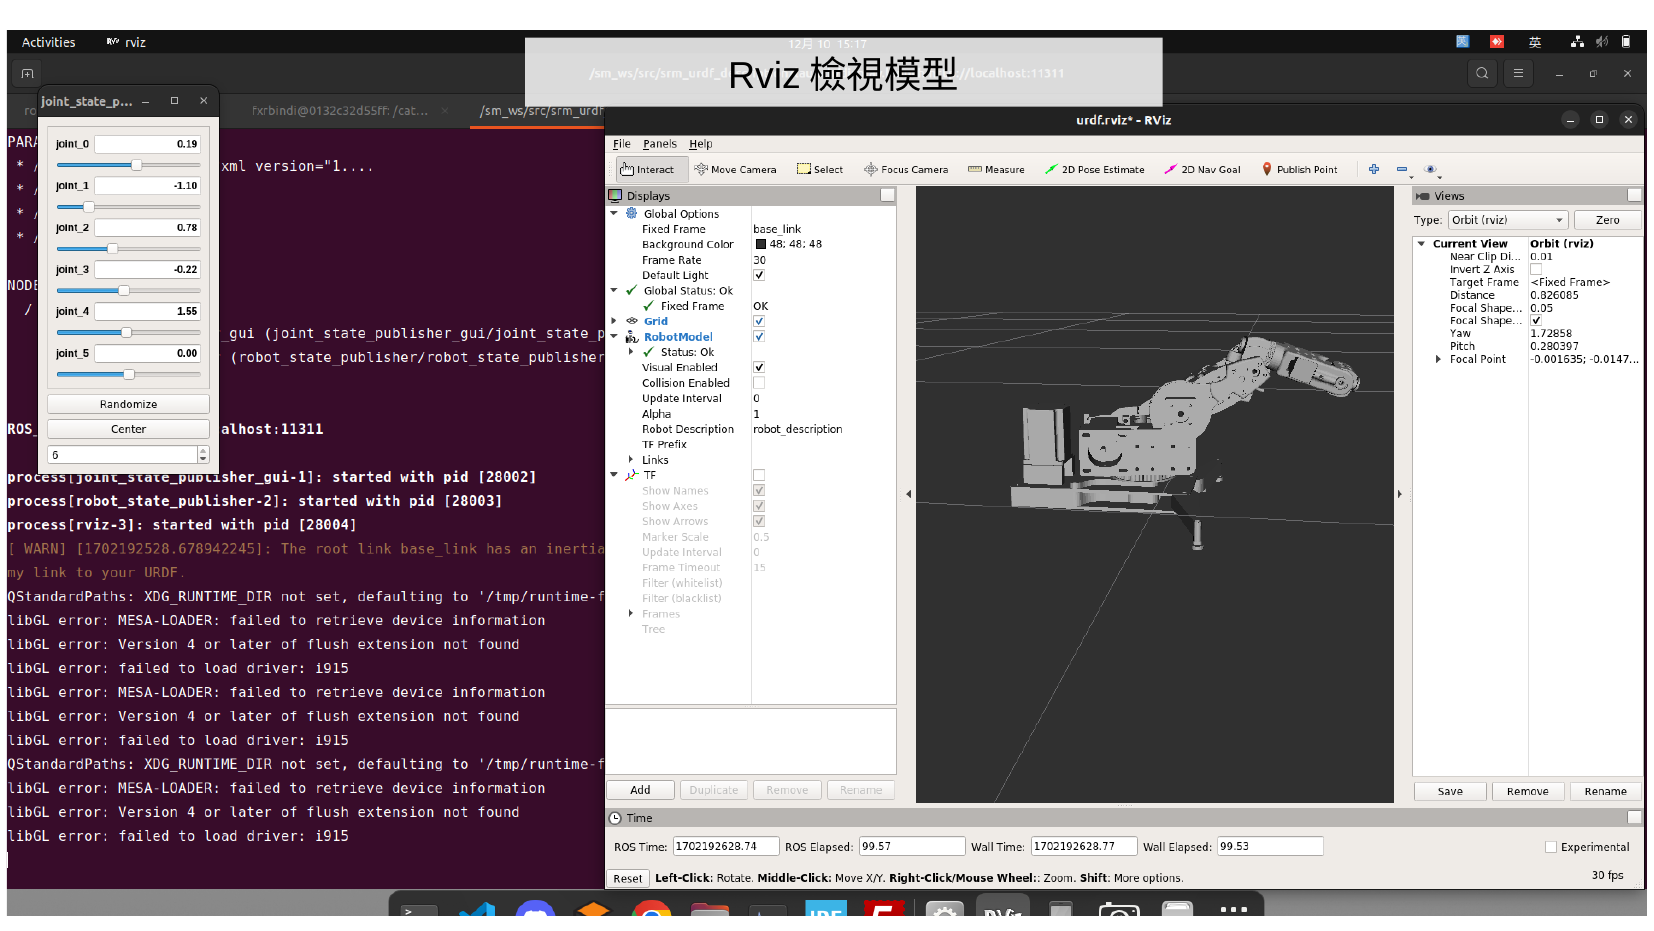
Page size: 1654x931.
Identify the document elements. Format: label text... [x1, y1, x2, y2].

picture [6, 30, 1647, 916]
text_box Rviz檢視模型 [525, 37, 1163, 107]
